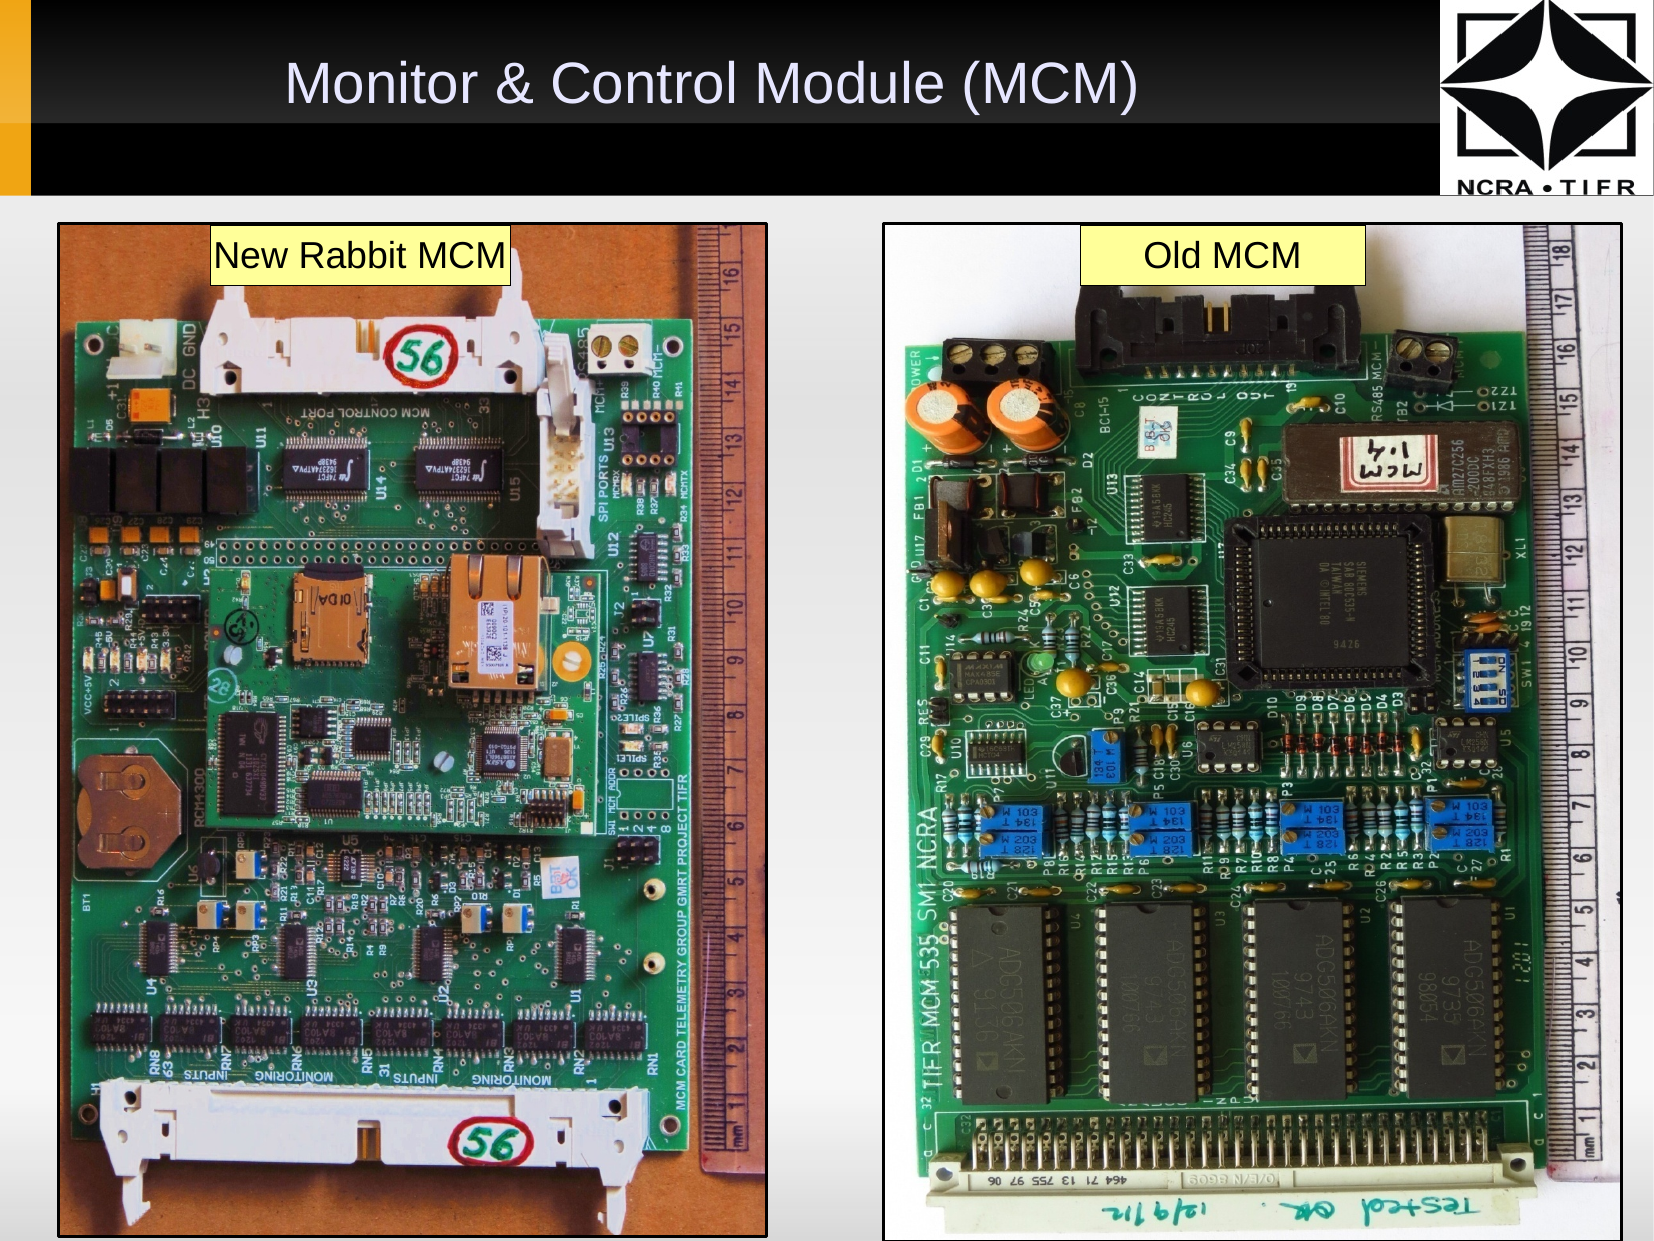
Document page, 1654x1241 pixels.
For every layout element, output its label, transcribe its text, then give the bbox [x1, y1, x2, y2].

picture [0, 0, 1654, 1241]
text_box Monitor & Control Module (MCM) [0, 46, 1426, 127]
picture [885, 225, 1621, 1241]
text_box New Rabbit MCM [210, 225, 511, 286]
text_box Old MCM [1080, 225, 1366, 286]
